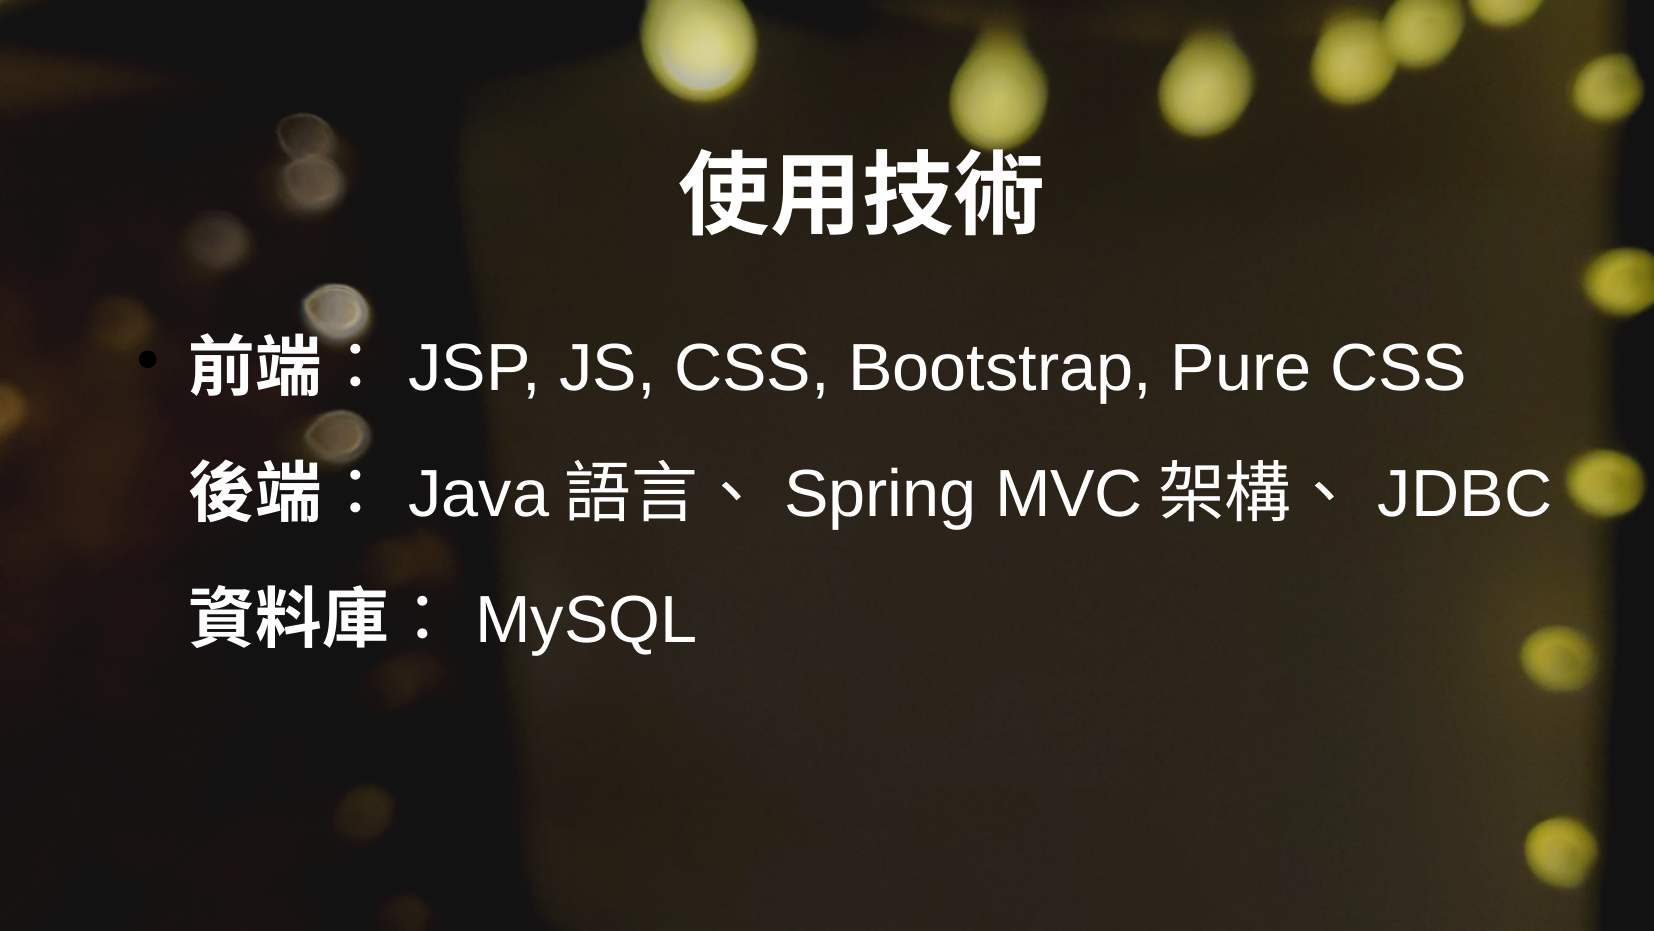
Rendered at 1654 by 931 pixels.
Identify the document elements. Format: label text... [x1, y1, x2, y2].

title 使用技術 [82, 109, 1571, 265]
list 前端：JSP, JS, CSS, Bootstrap, Pure CSS 後端：Java語言、Spring MVC架構、JDBC 資料庫：MySQL [118, 312, 1607, 853]
picture [0, 0, 1654, 931]
